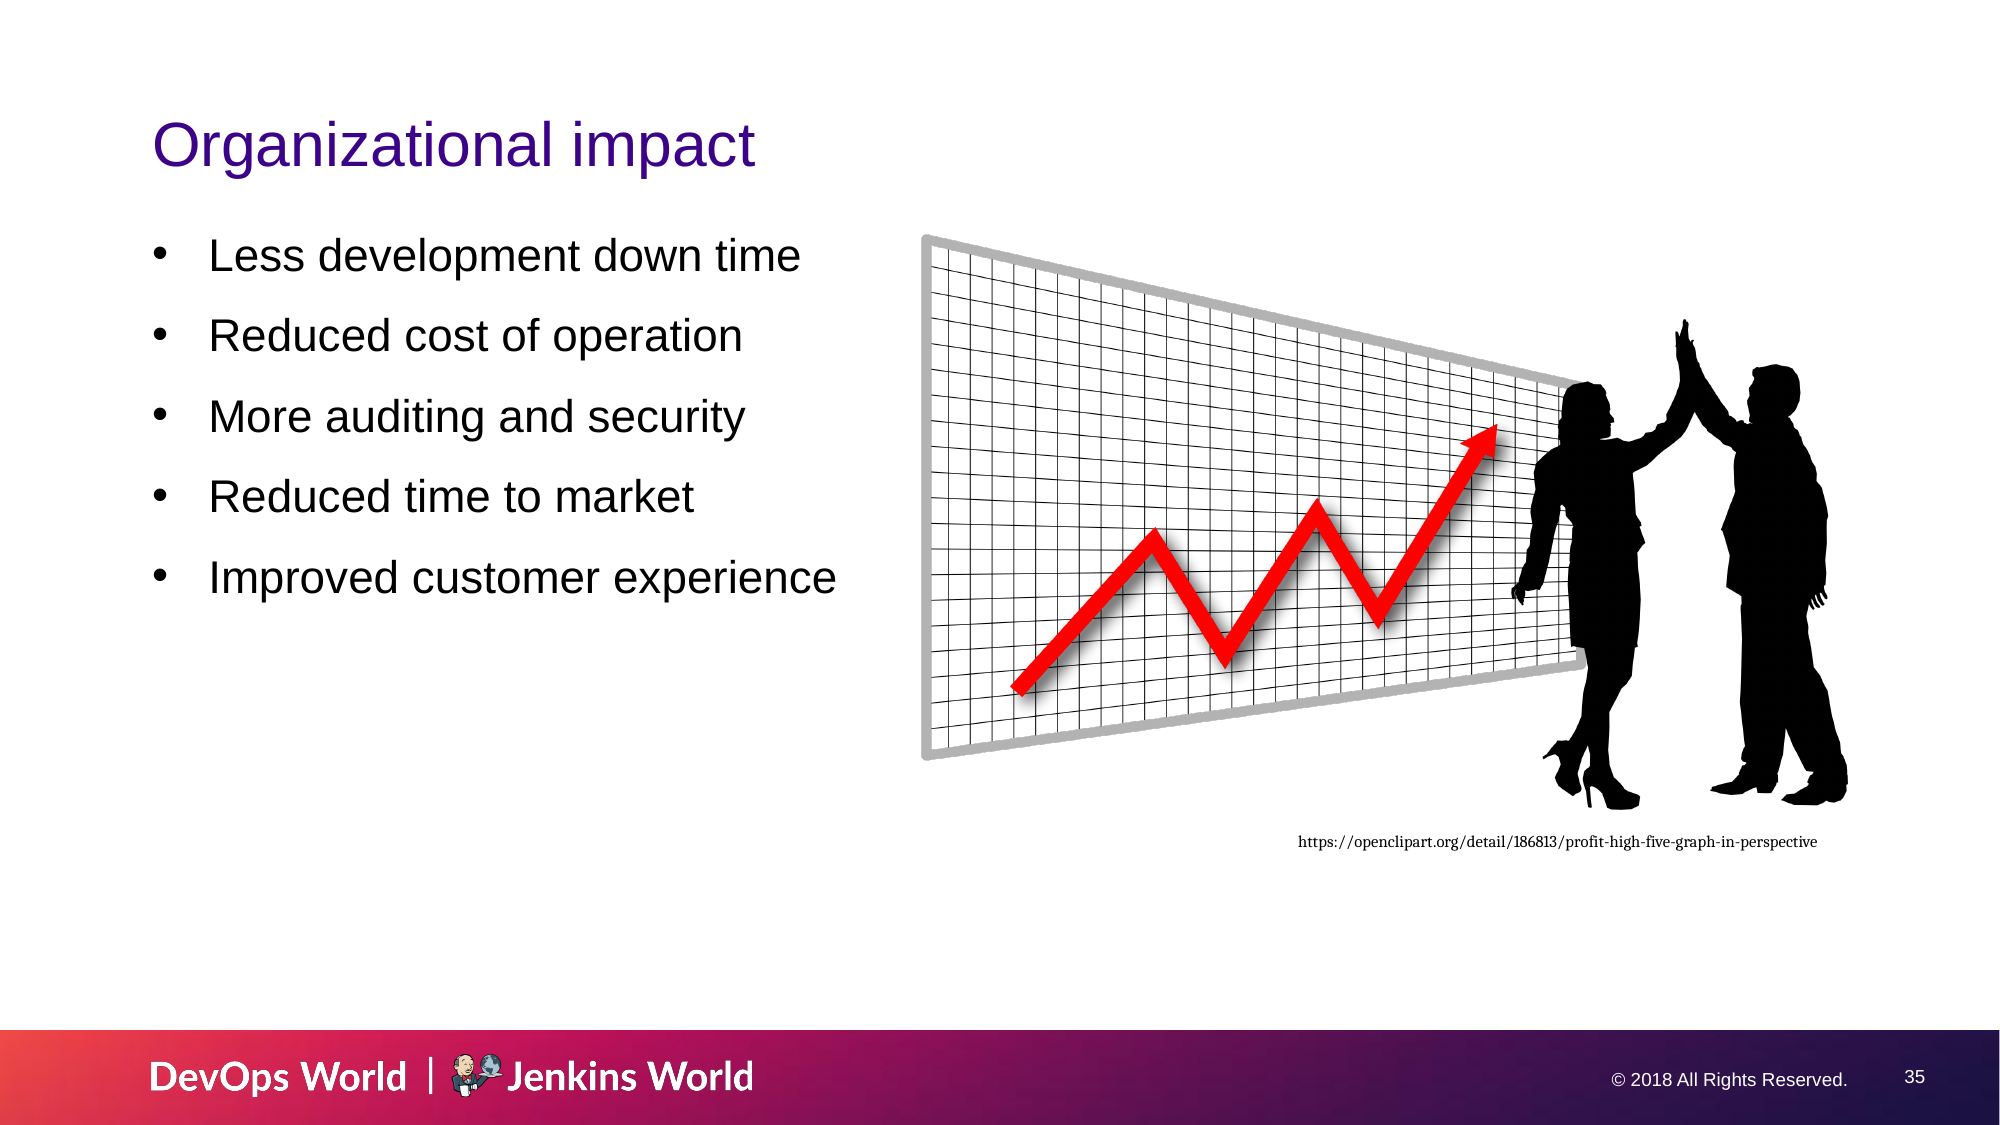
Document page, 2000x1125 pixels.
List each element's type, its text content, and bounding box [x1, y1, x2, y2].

list Less development down time Reduced cost of operation More auditing and security Reduced time to market Improved customer experience [152, 225, 1848, 975]
picture [0, 1030, 2000, 1125]
title Organizational impact [152, 60, 1848, 180]
picture [921, 234, 1848, 811]
text_box https://openclipart.org/detail/186813/profit-high-five-graph-in-perspective [1283, 825, 1876, 860]
